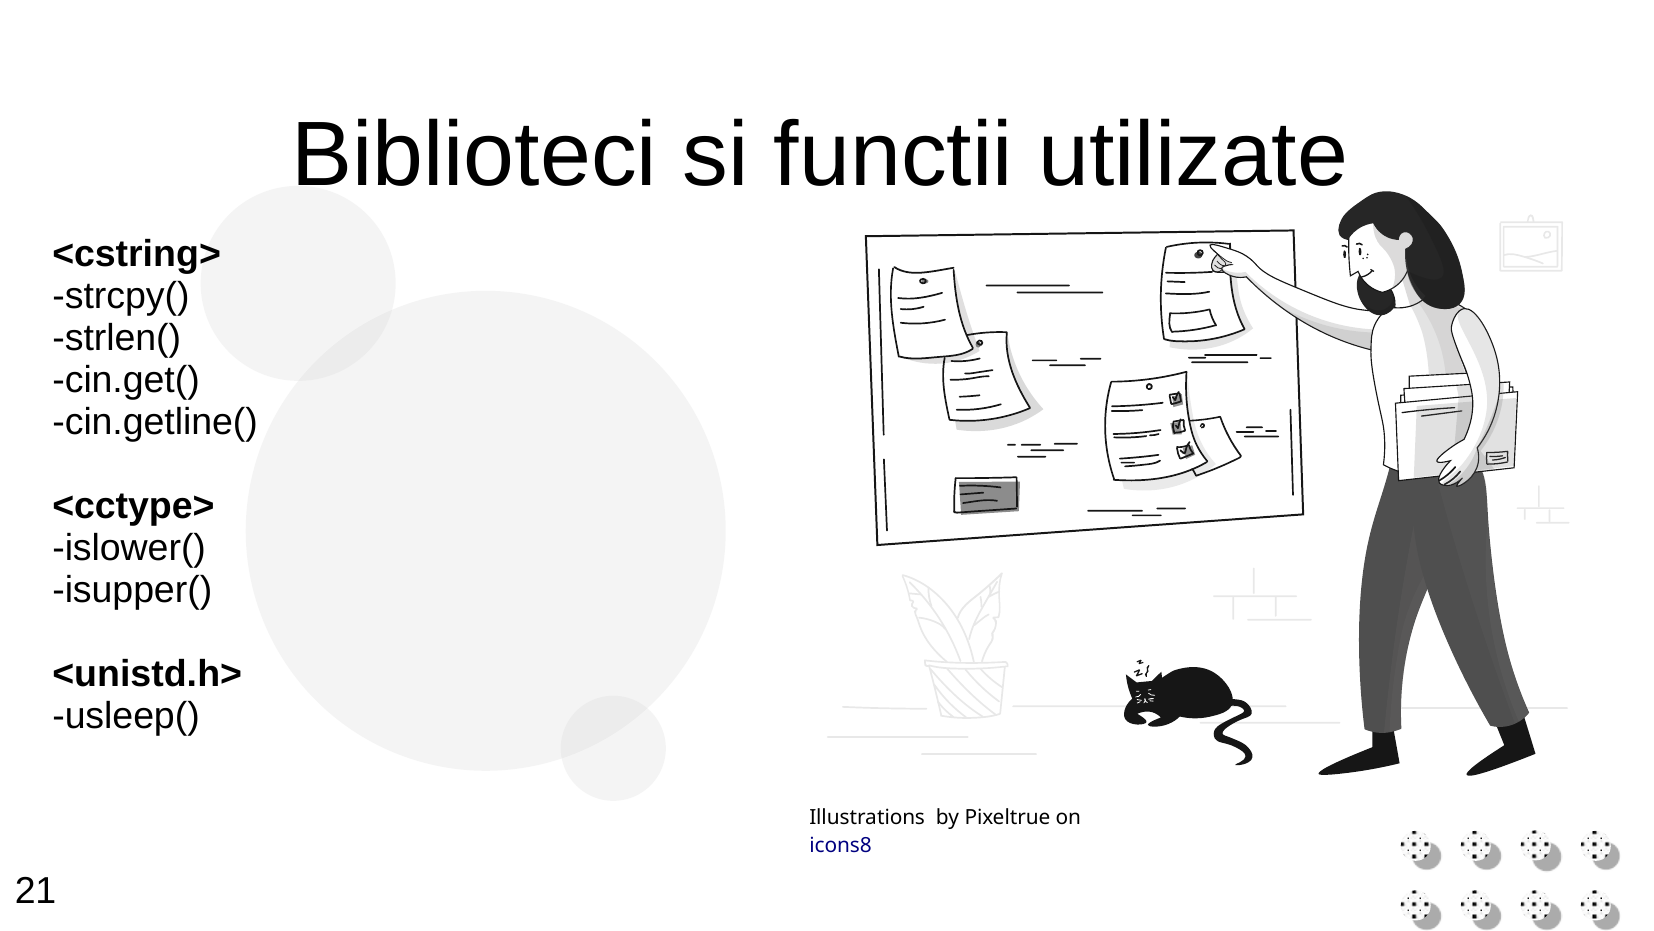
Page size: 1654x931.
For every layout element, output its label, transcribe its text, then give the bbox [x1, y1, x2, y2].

picture [1460, 830, 1491, 861]
title Biblioteci si functii utilizate [76, 76, 1565, 232]
picture [1580, 890, 1611, 921]
picture [1460, 890, 1491, 921]
picture [1520, 830, 1551, 861]
picture [1580, 830, 1611, 861]
picture [1400, 890, 1431, 921]
picture [1520, 890, 1551, 921]
picture [1400, 830, 1431, 861]
text_box <number> [0, 862, 629, 931]
text_box <cstring> -strcpy() -strlen() -cin.get() -cin.getline() <cctype> -islower() -isupper() <unistd.h> -usleep() [37, 225, 638, 744]
